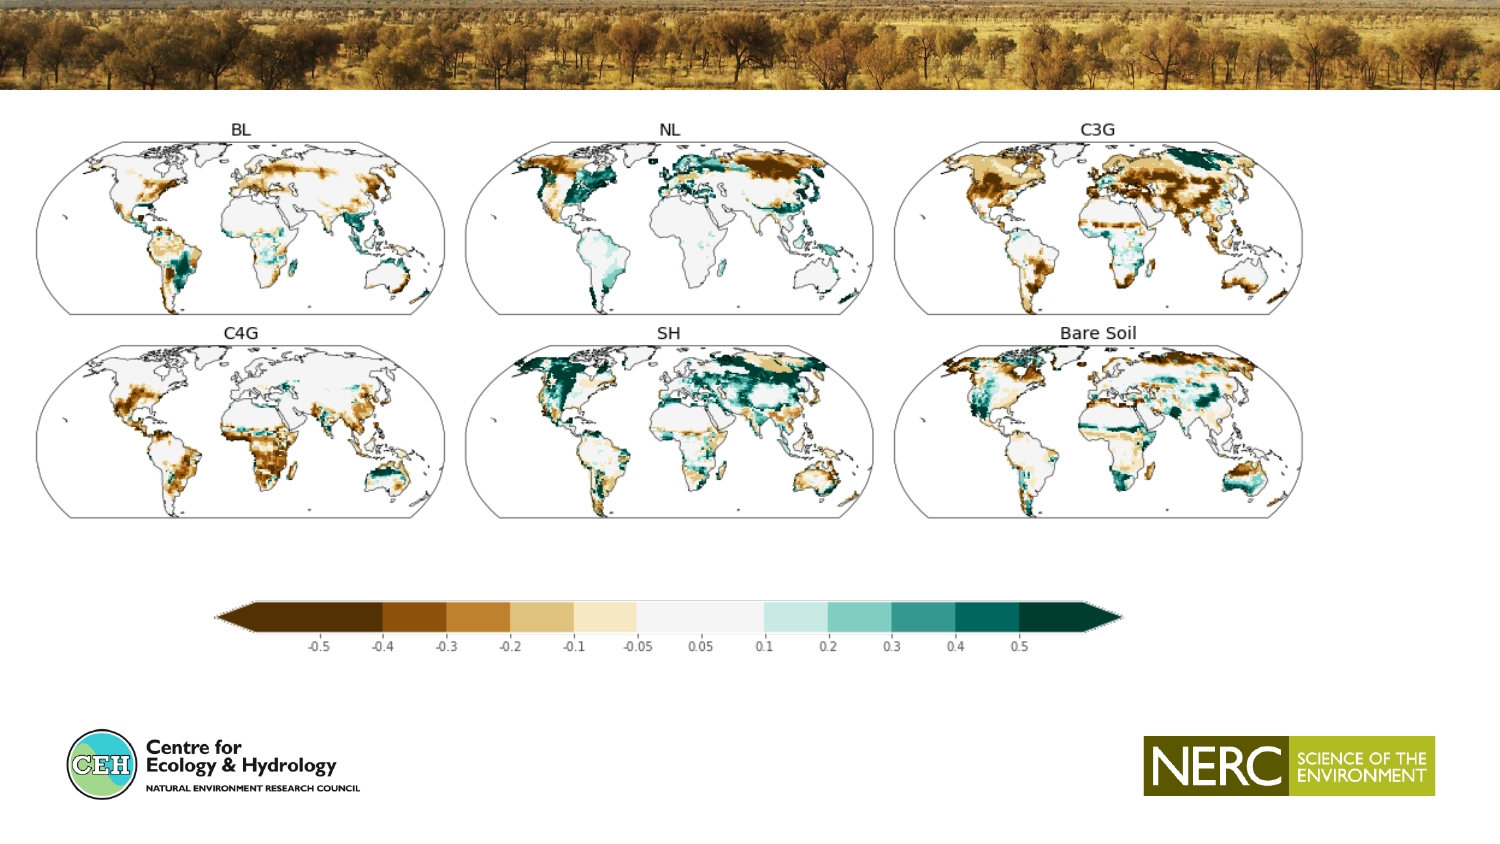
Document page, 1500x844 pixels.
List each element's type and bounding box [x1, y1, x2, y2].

picture [1140, 733, 1437, 798]
picture [0, 0, 1500, 90]
picture [24, 114, 1314, 662]
picture [64, 728, 361, 800]
